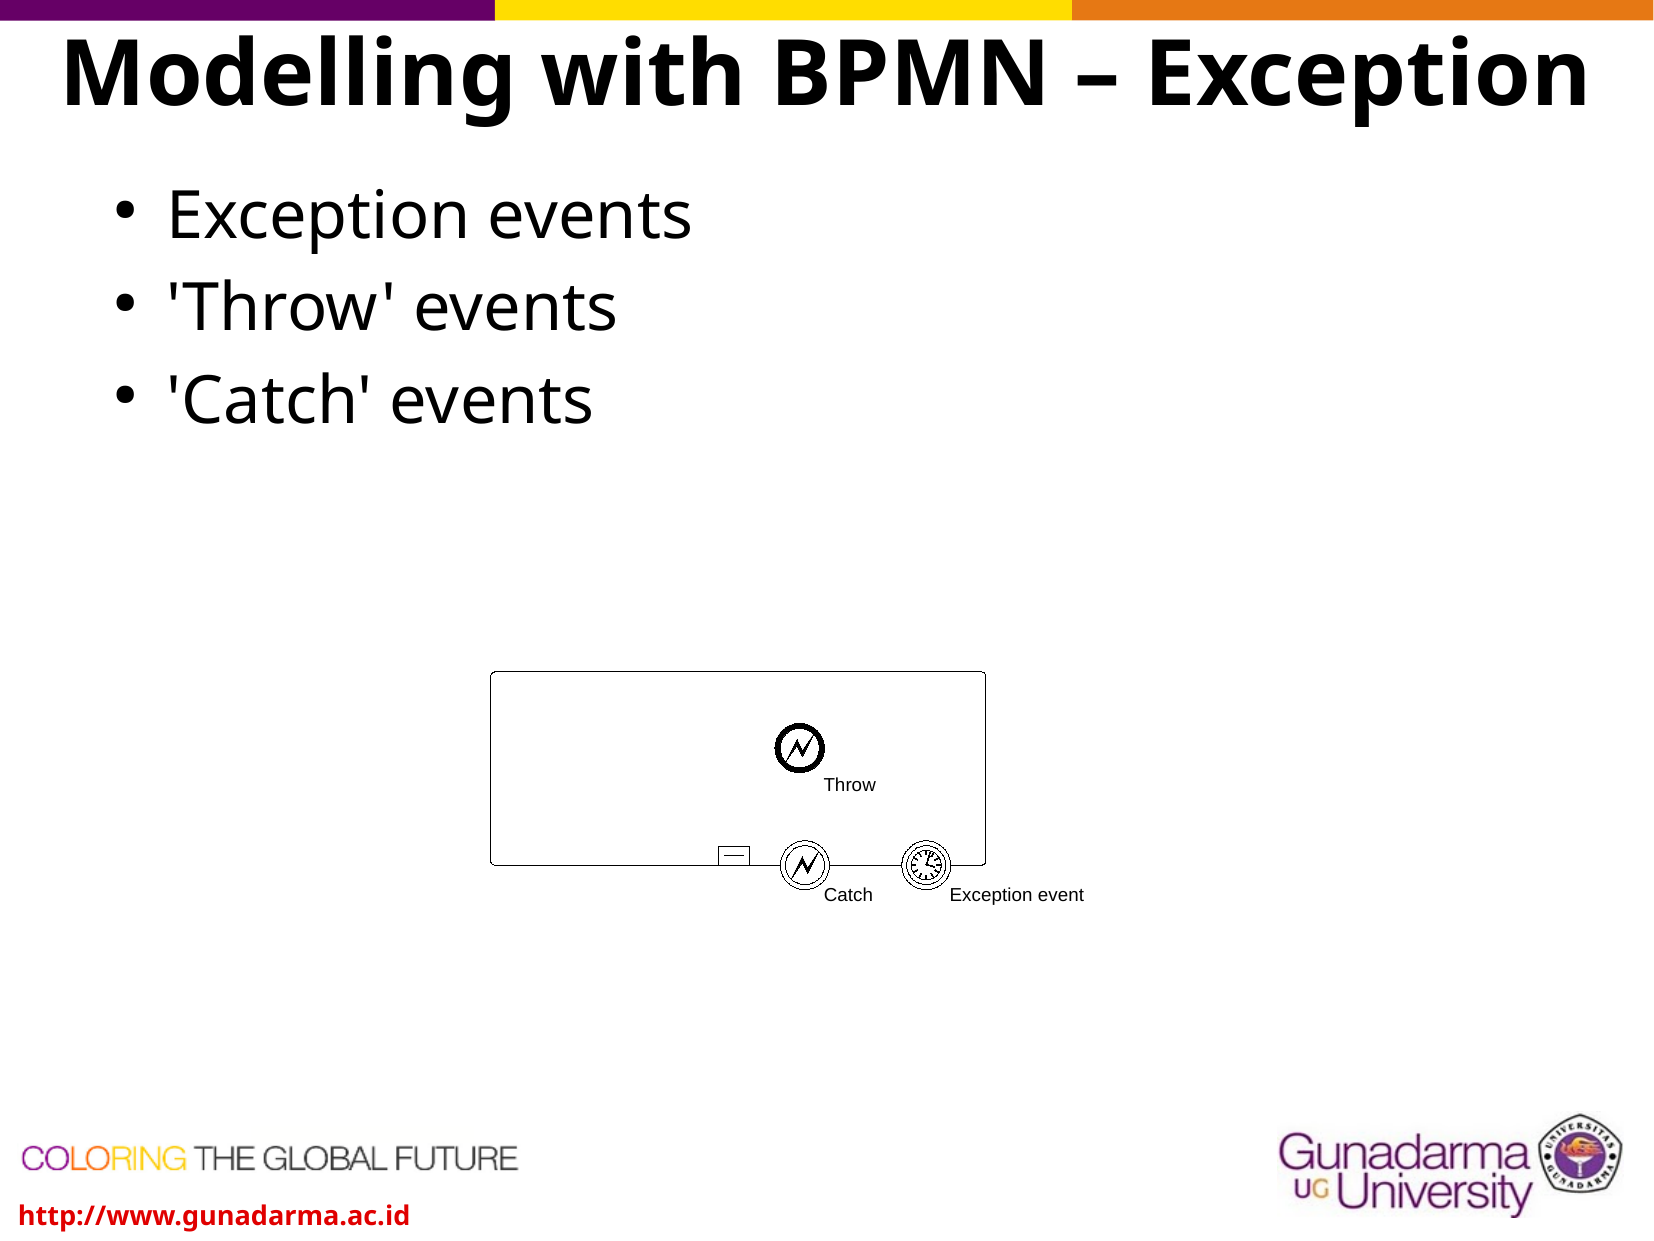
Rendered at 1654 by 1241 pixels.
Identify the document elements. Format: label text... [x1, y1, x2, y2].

text_box Catch [823, 882, 874, 905]
text_box [775, 723, 825, 772]
text_box Throw [823, 773, 876, 796]
picture [17, 1126, 529, 1189]
list Exception events 'Throw' events 'Catch' events [80, 164, 1543, 1126]
text_box [902, 840, 951, 889]
text_box [780, 840, 830, 889]
title Modelling with BPMN – Exception [0, 0, 1654, 139]
text_box Exception event [949, 882, 1085, 905]
picture [1277, 1111, 1624, 1218]
text_box [719, 847, 749, 865]
